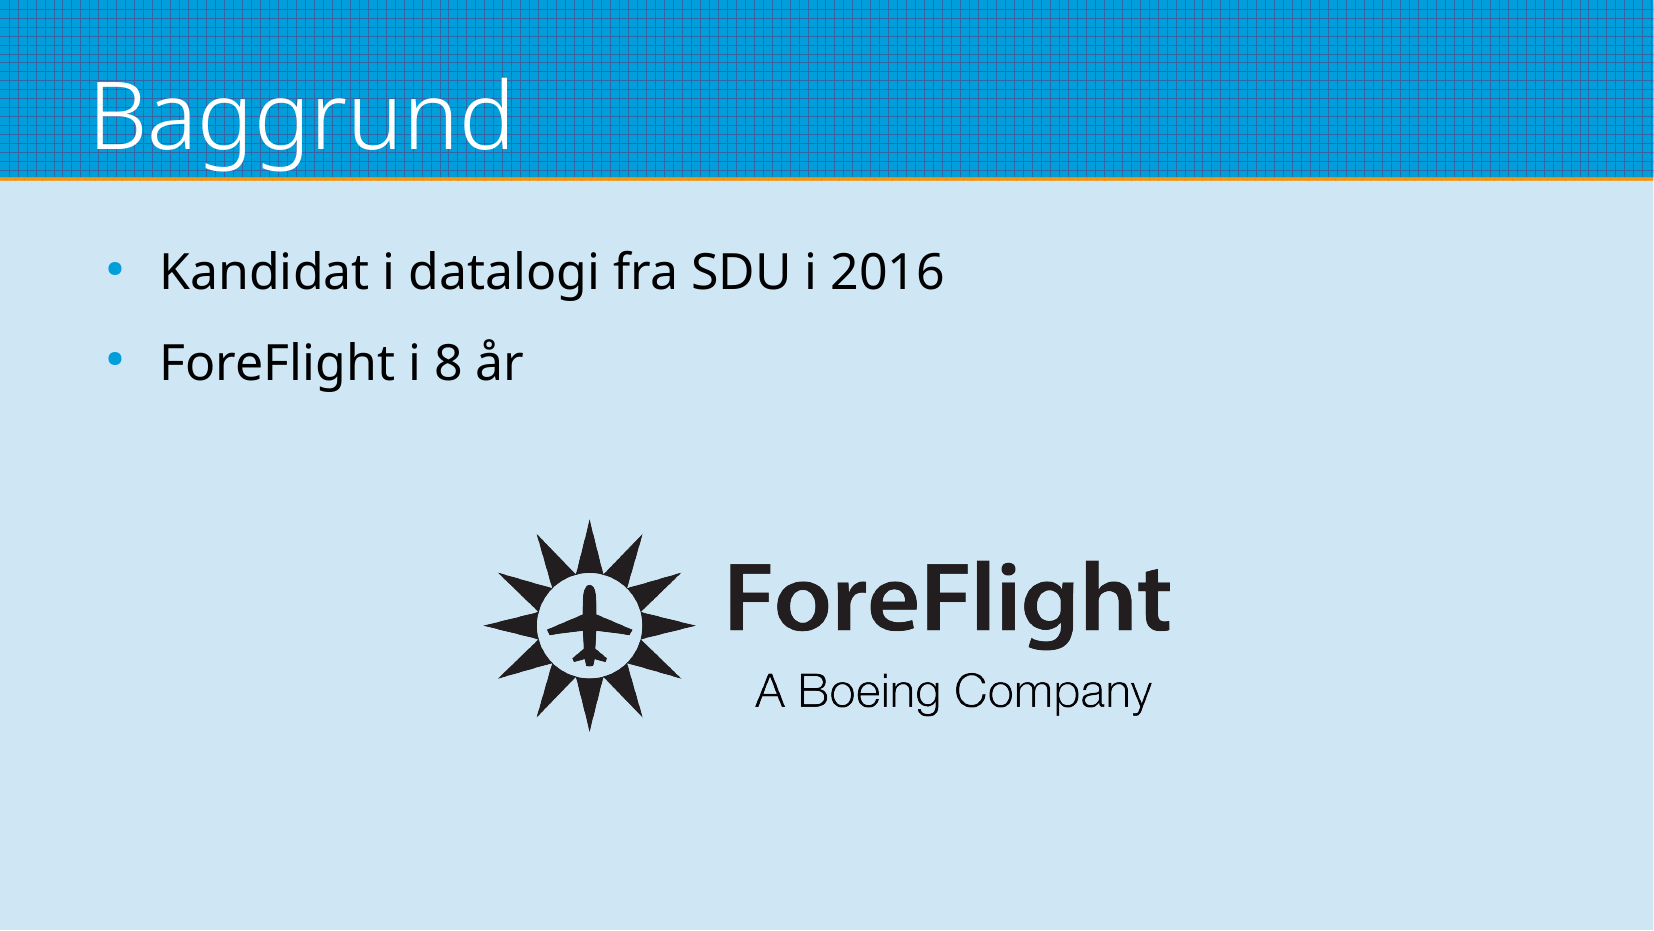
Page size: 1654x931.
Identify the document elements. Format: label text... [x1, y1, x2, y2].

title Baggrund [88, 14, 1565, 178]
picture [483, 519, 1170, 732]
list Kandidat i datalogi fra SDU i 2016 ForeFlight i 8 år [88, 236, 1565, 813]
